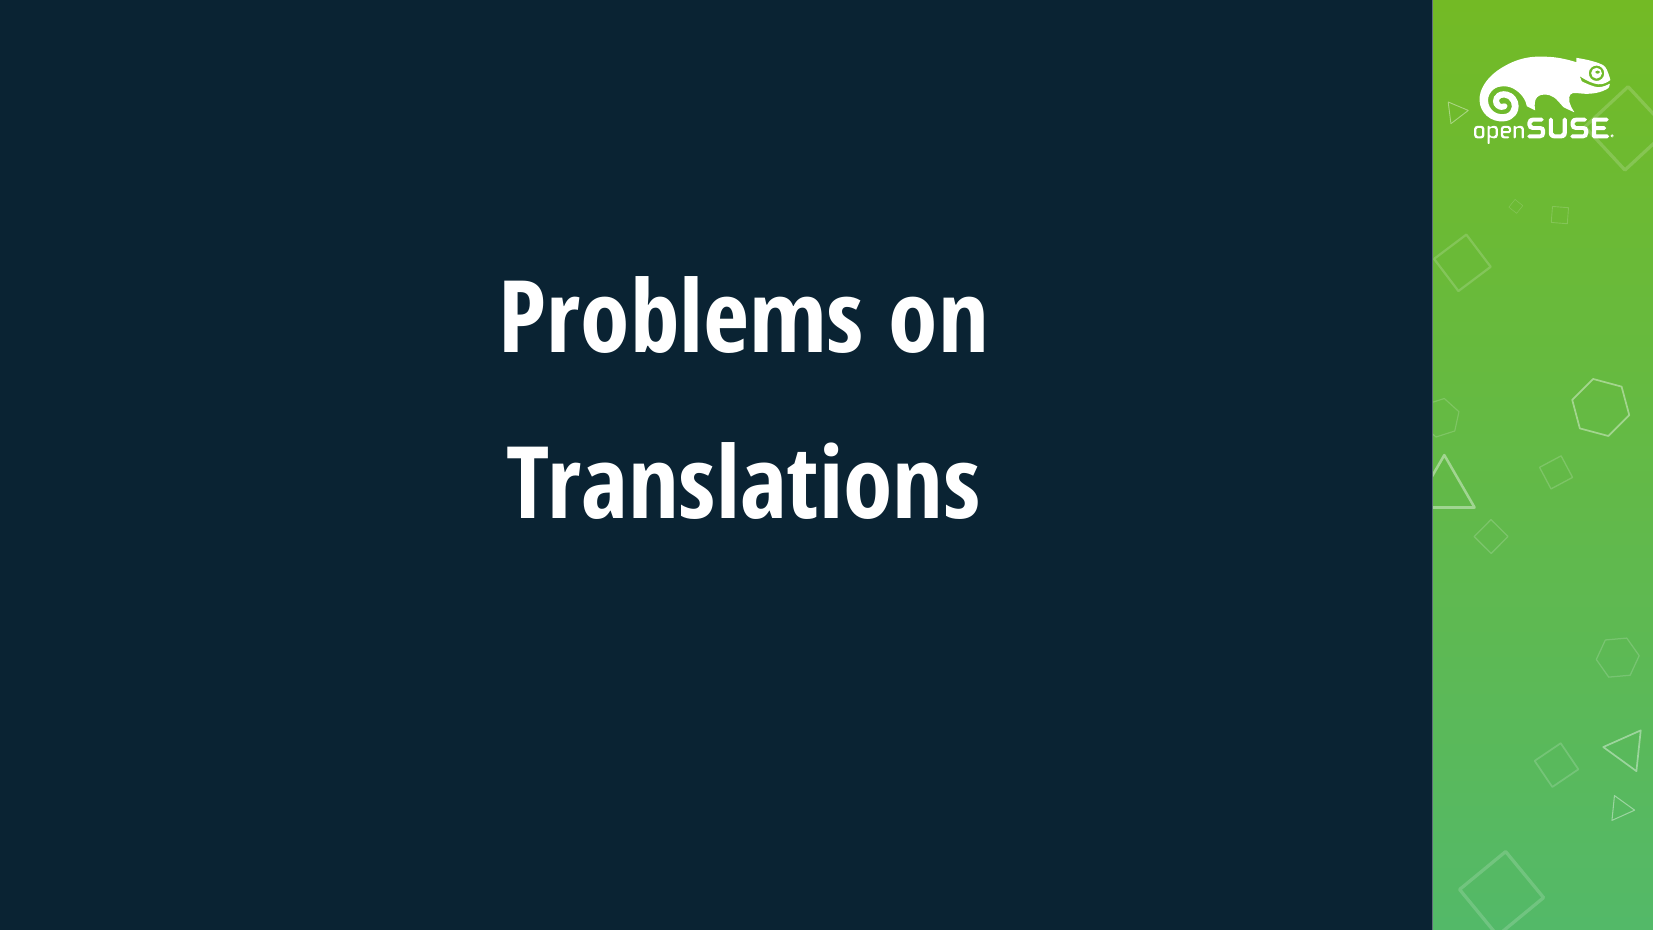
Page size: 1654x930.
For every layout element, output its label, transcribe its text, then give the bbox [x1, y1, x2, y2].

subtitle Problems on Translations [82, 37, 1336, 757]
